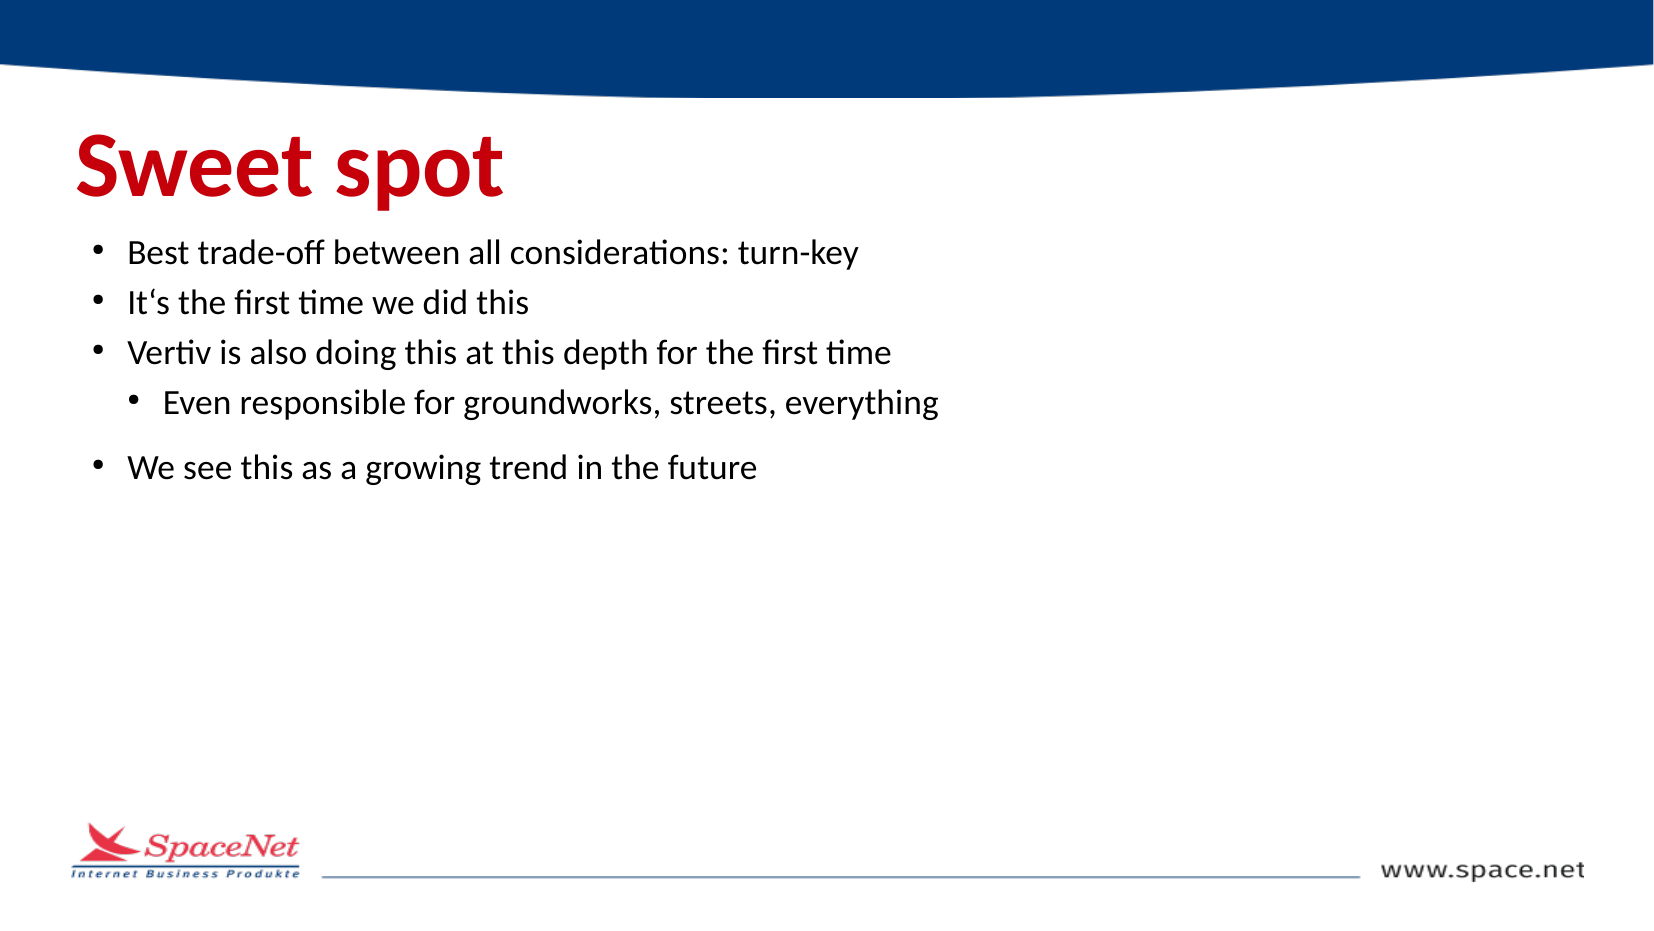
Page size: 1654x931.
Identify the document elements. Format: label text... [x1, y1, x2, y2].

text_box Sweet spot [60, 95, 1576, 223]
text_box Best trade-off between all considerations: turn-key It‘s the first time we did this Vertiv is also doing this at this depth for the first time Even responsible for groundworks, streets, everything We see this as a growing trend in the future [77, 223, 1576, 495]
